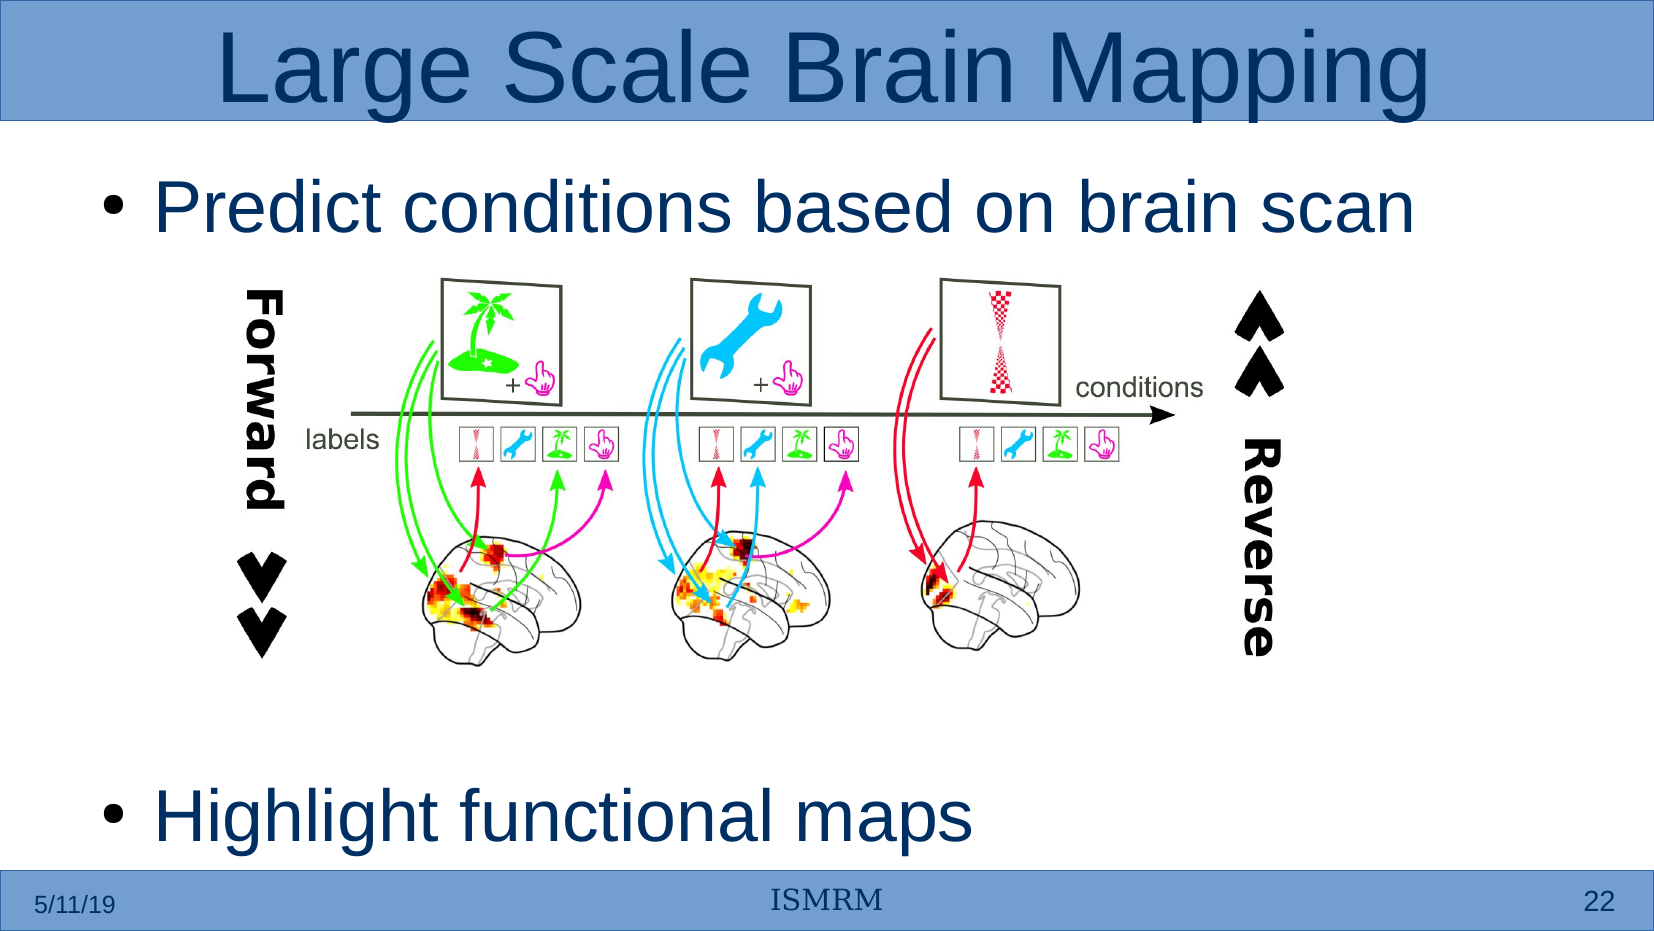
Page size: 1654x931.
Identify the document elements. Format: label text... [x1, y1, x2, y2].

picture [210, 238, 1314, 698]
list Predict conditions based on brain scan Highlight functional maps [82, 165, 1571, 871]
title Large Scale Brain Mapping [0, 15, 1651, 121]
